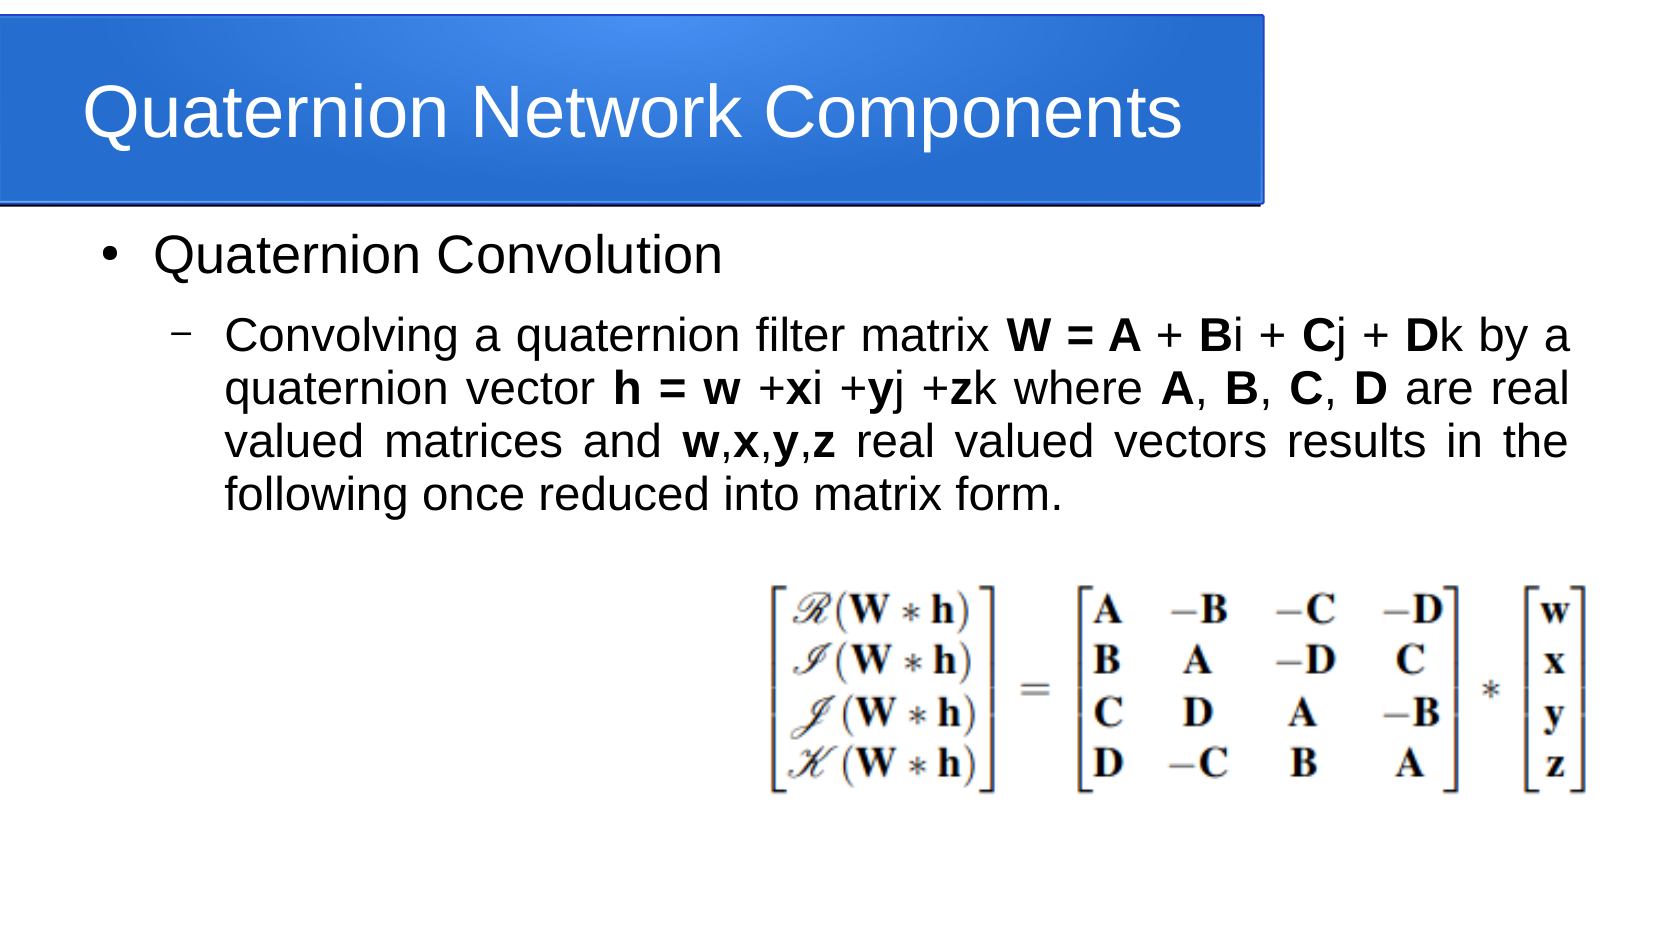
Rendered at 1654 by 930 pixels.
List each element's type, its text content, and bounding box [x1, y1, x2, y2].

list Quaternion Convolution Convolving a quaternion filter matrix W = A + Bi + Cj + Dk by a quaternion vector h = w +xi +yj +zk where A, B, C, D are real valued matrices and w,x,y,z real valued vectors results in the following once reduced into matrix form. [82, 224, 1571, 764]
picture [750, 573, 1621, 810]
title Quaternion Network Components [82, 35, 1234, 189]
